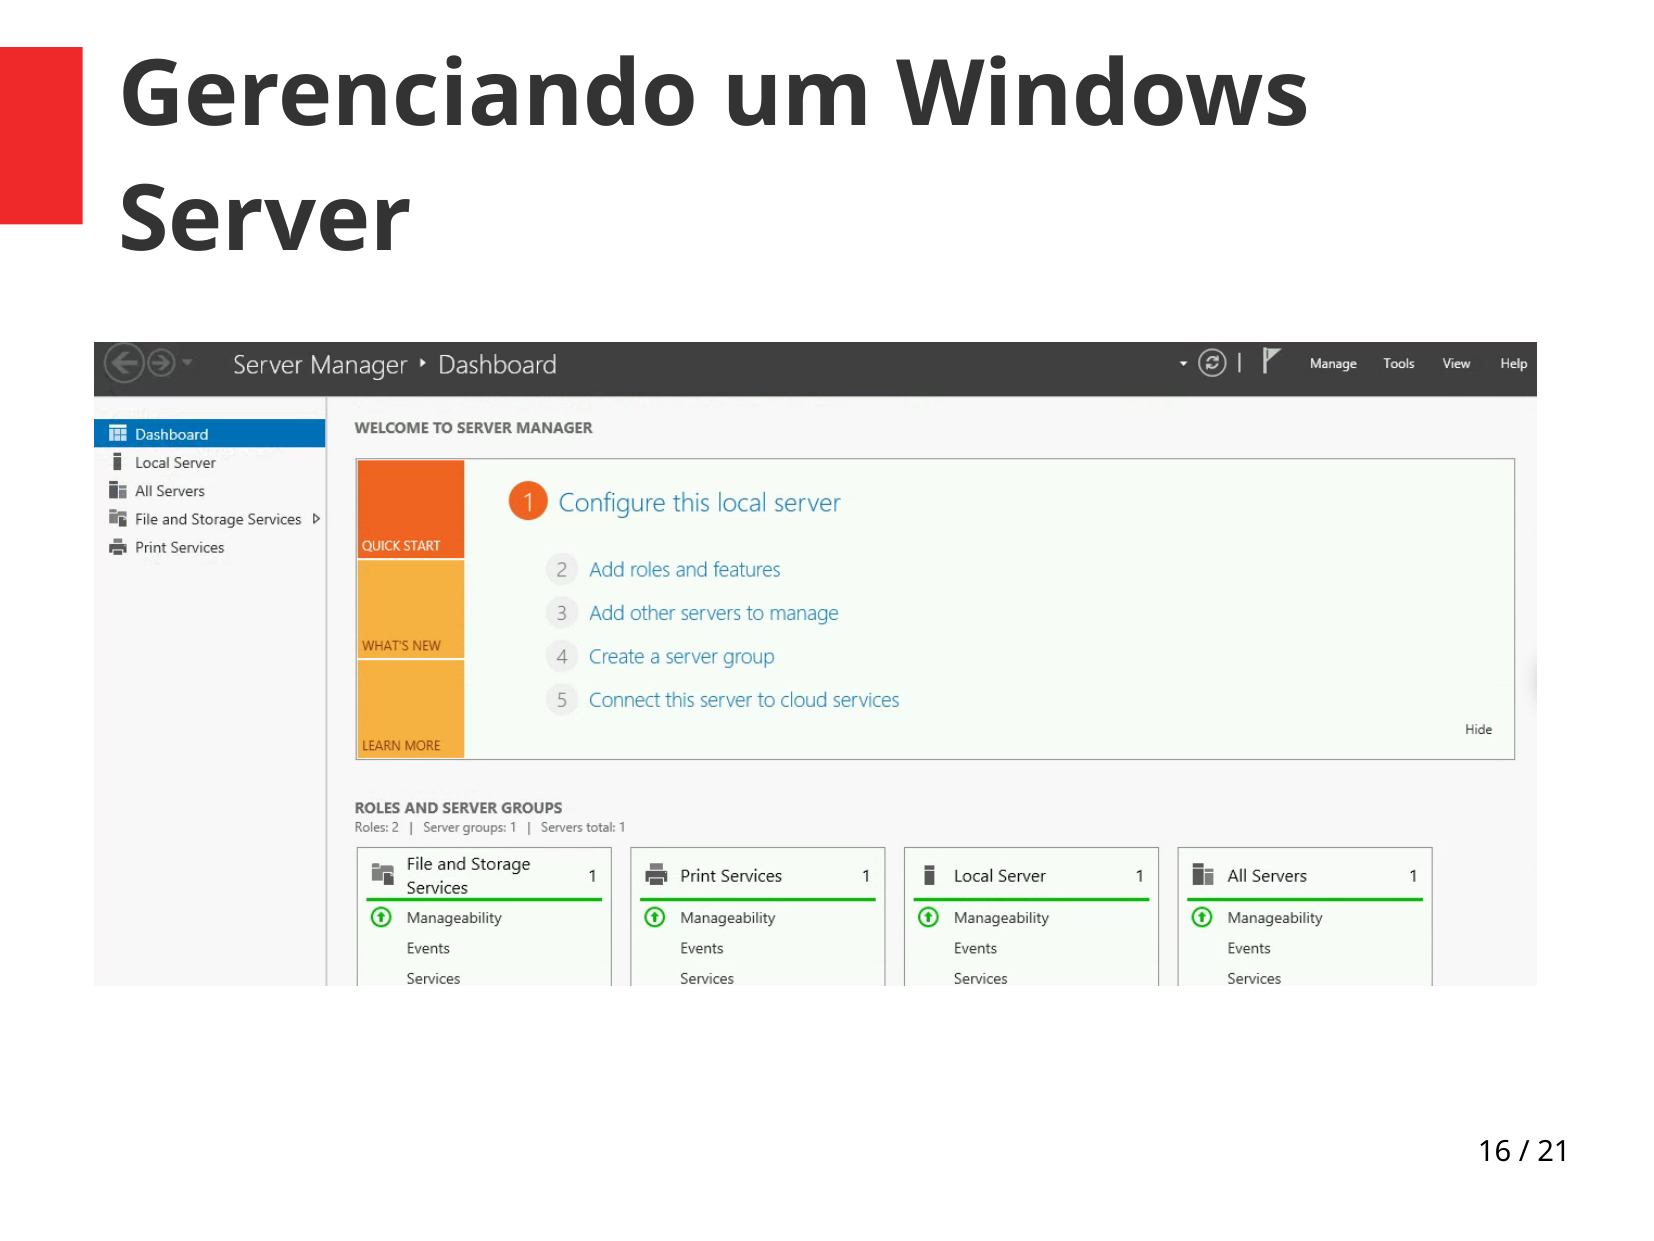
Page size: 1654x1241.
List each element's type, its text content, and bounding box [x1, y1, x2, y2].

picture [94, 342, 1537, 986]
title Gerenciando um Windows Server [118, 45, 1571, 260]
